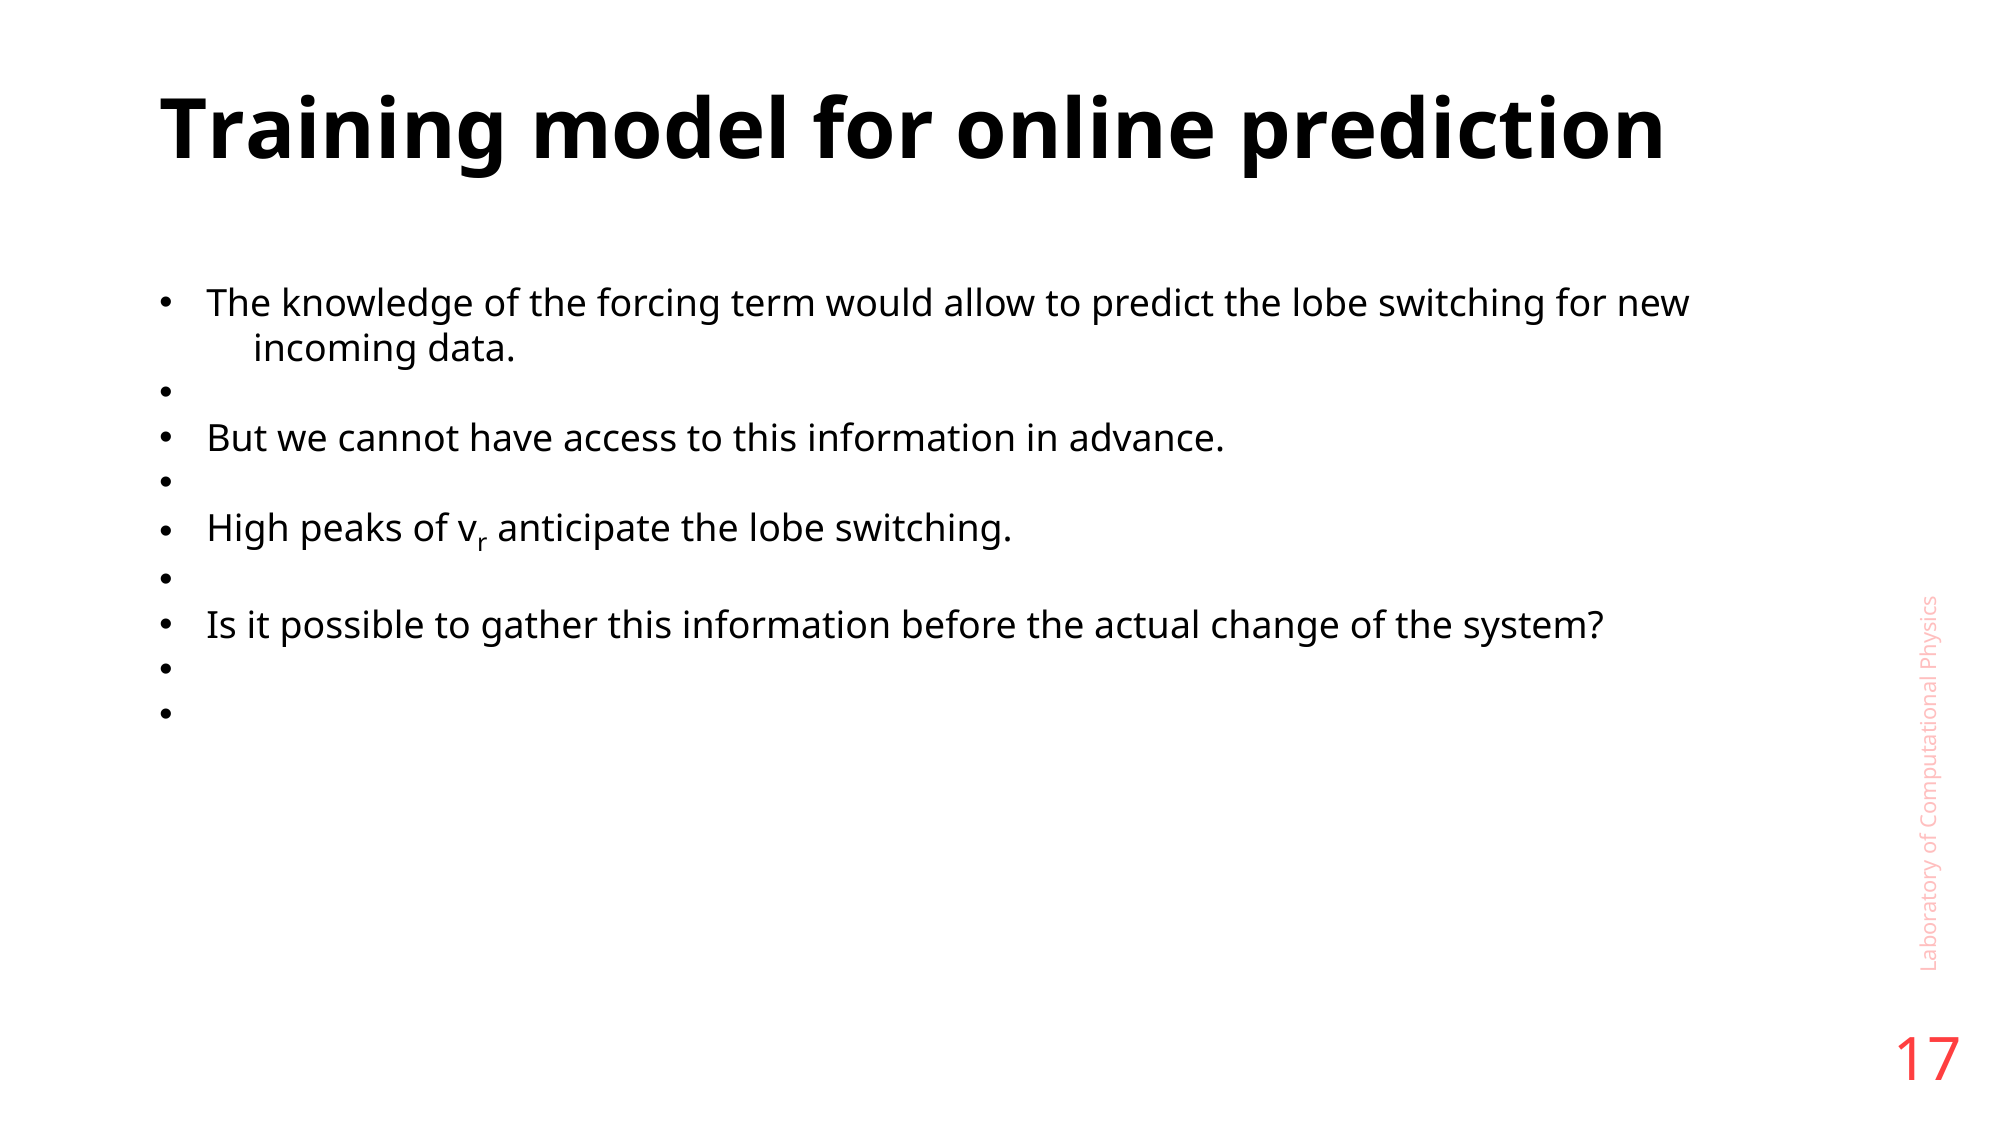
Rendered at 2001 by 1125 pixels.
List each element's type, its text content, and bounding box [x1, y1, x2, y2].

title Training model for online prediction [144, 36, 1735, 185]
slide_number 17 [1852, 1012, 2000, 1110]
footer Laboratory of Computational Physics [1897, 400, 1958, 988]
text_box The knowledge of the forcing term would allow to predict the lobe switching for new incoming data. But we cannot have access to this information in advance. High peaks of vr anticipate the lobe switching. Is it possible to gather this information before the actual change of the system? [144, 271, 1735, 742]
